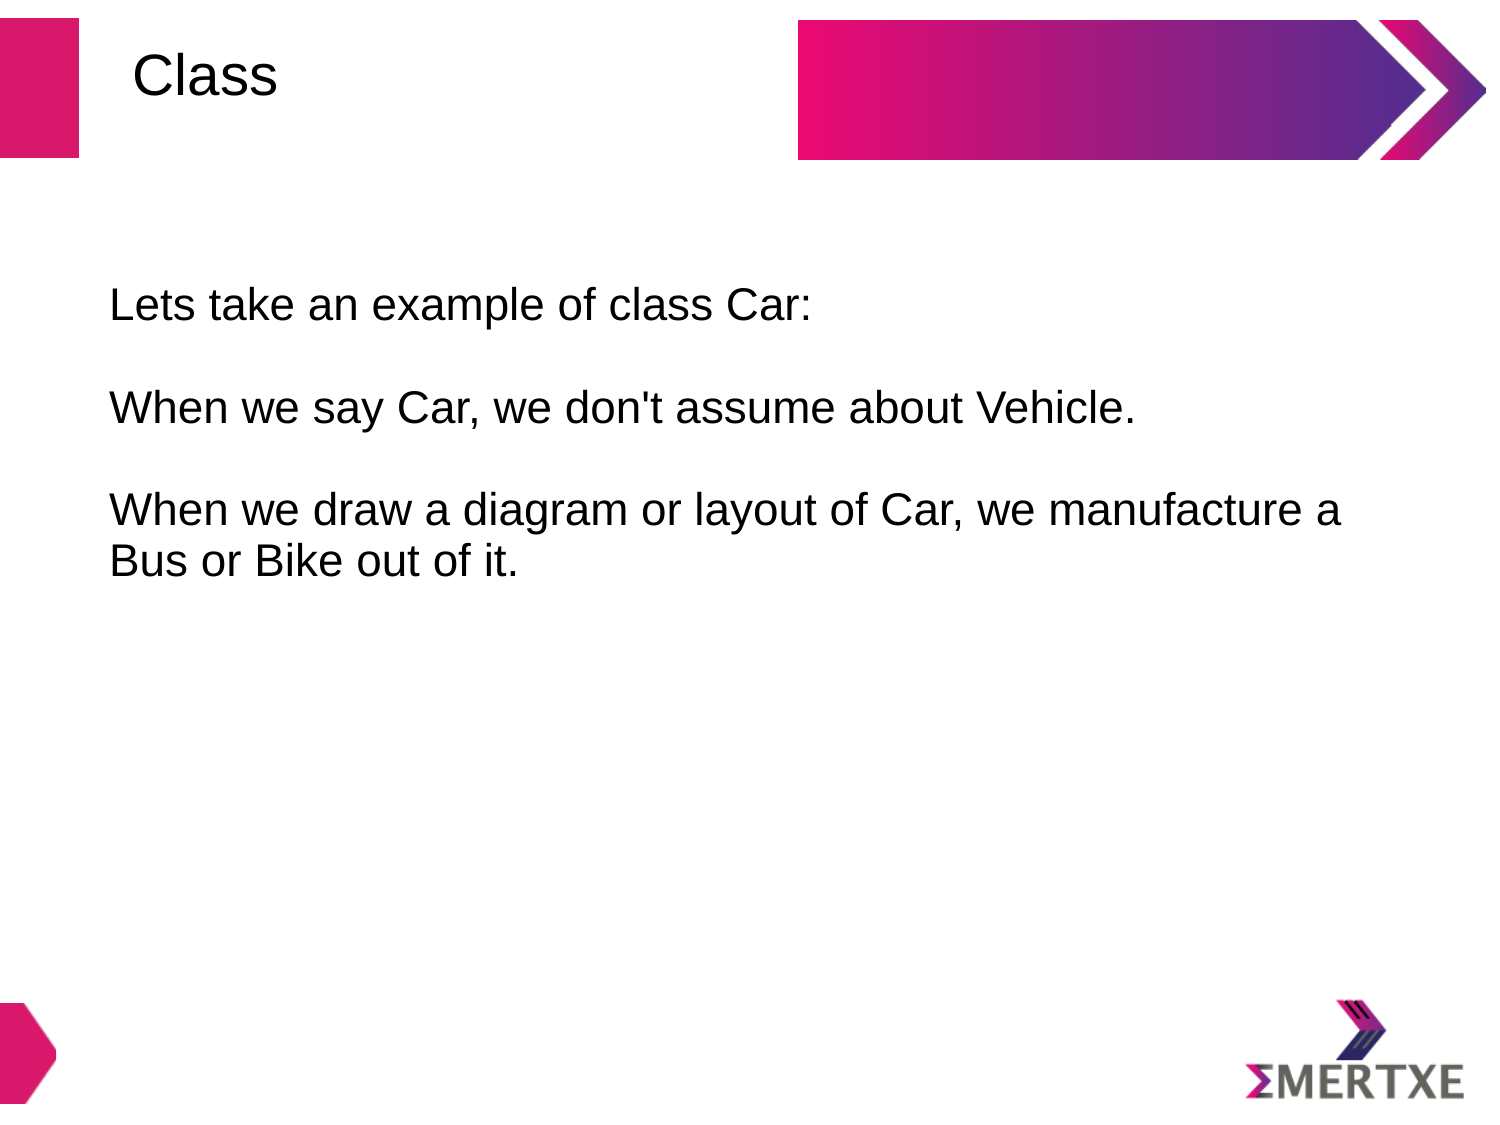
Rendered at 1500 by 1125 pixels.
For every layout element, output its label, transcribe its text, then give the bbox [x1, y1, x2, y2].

text_box Lets take an example of class Car: When we say Car, we don't assume about Vehicle. When we draw a diagram or layout of Car, we manufacture a Bus or Bike out of it. [94, 271, 1418, 595]
text_box Class [118, 35, 721, 116]
picture [1245, 996, 1465, 1099]
picture [798, 20, 1486, 160]
